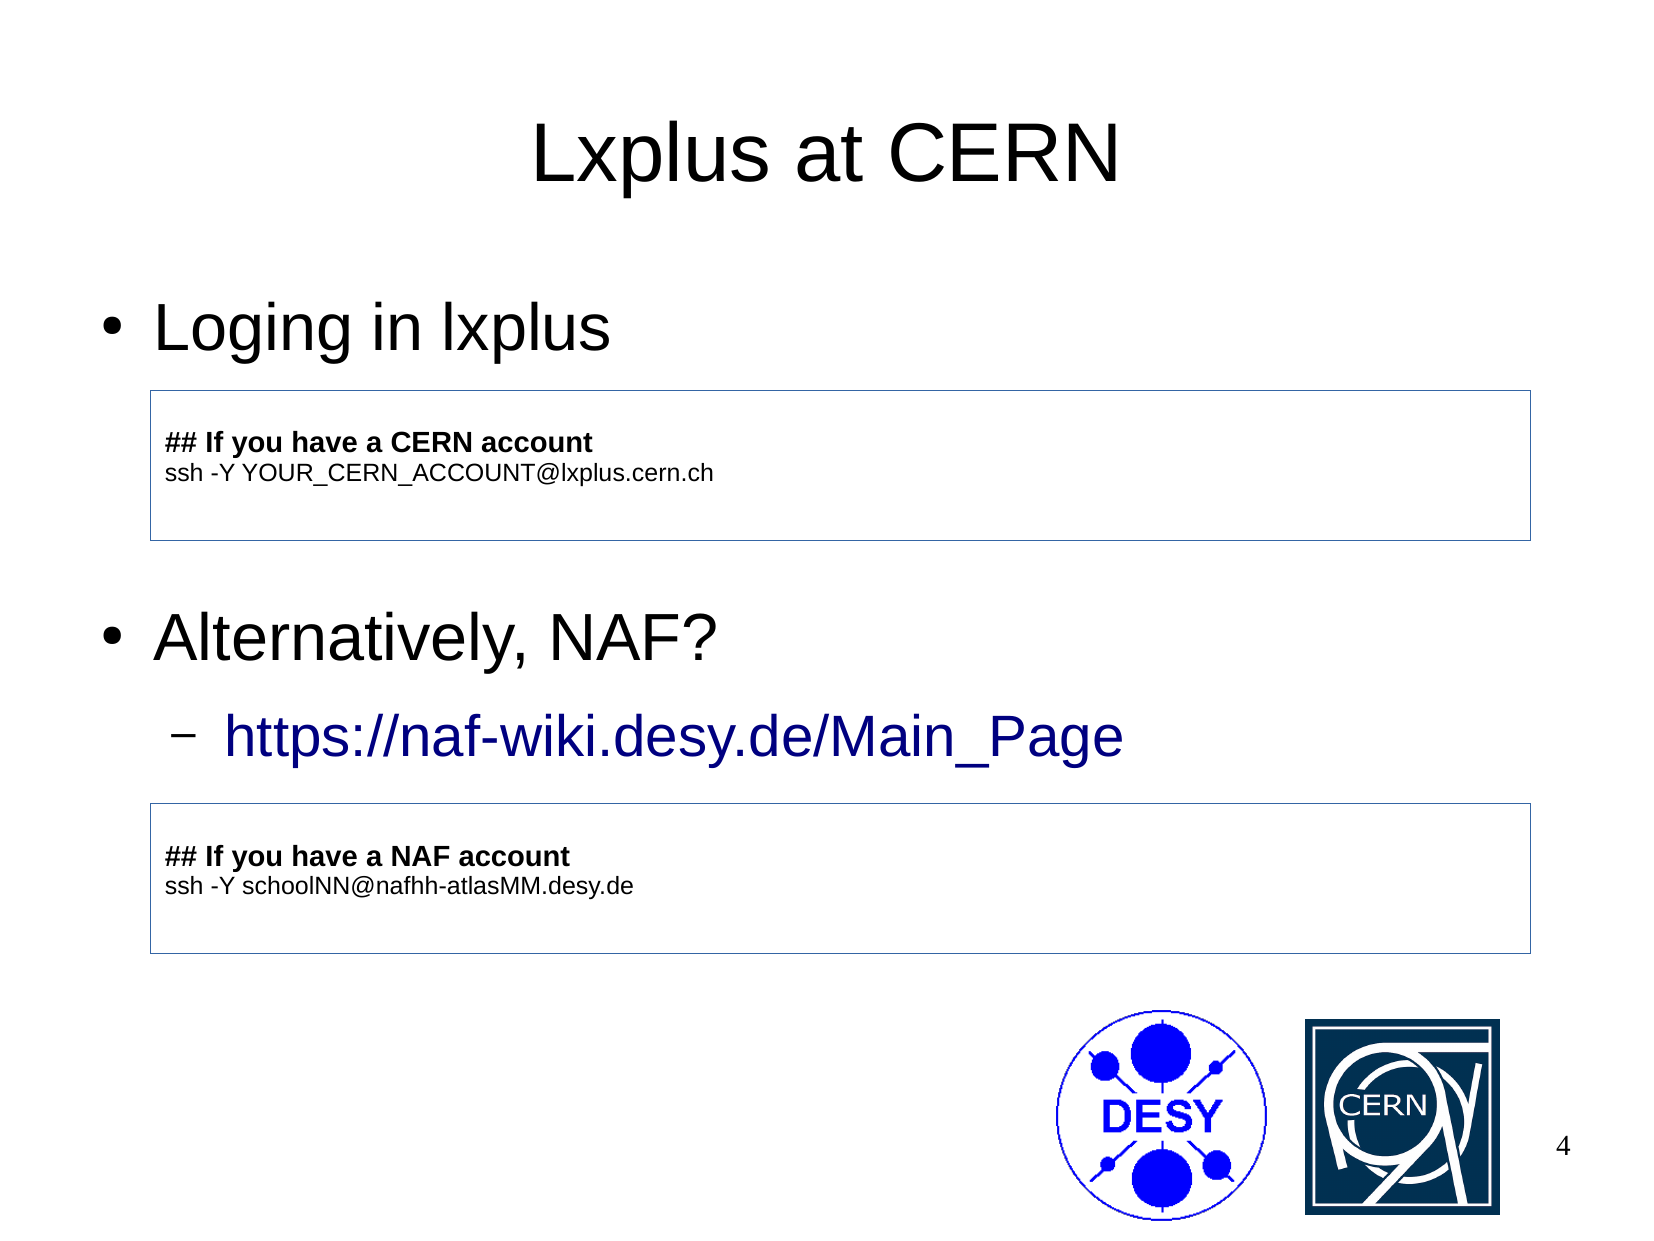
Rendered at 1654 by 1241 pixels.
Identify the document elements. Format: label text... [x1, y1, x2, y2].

picture [1305, 1019, 1500, 1215]
picture [1055, 1009, 1268, 1222]
text_box ## If you have a CERN account ssh -Y YOUR_CERN_ACCOUNT@lxplus.cern.ch [150, 390, 1531, 541]
list Alternatively, NAF? https://naf-wiki.desy.de/Main_Page [82, 600, 1571, 1010]
title Lxplus at CERN [82, 49, 1571, 257]
text_box ## If you have a NAF account ssh -Y schoolNN@nafhh-atlasMM.desy.de [150, 803, 1531, 954]
list Loging in lxplus [82, 290, 1571, 600]
